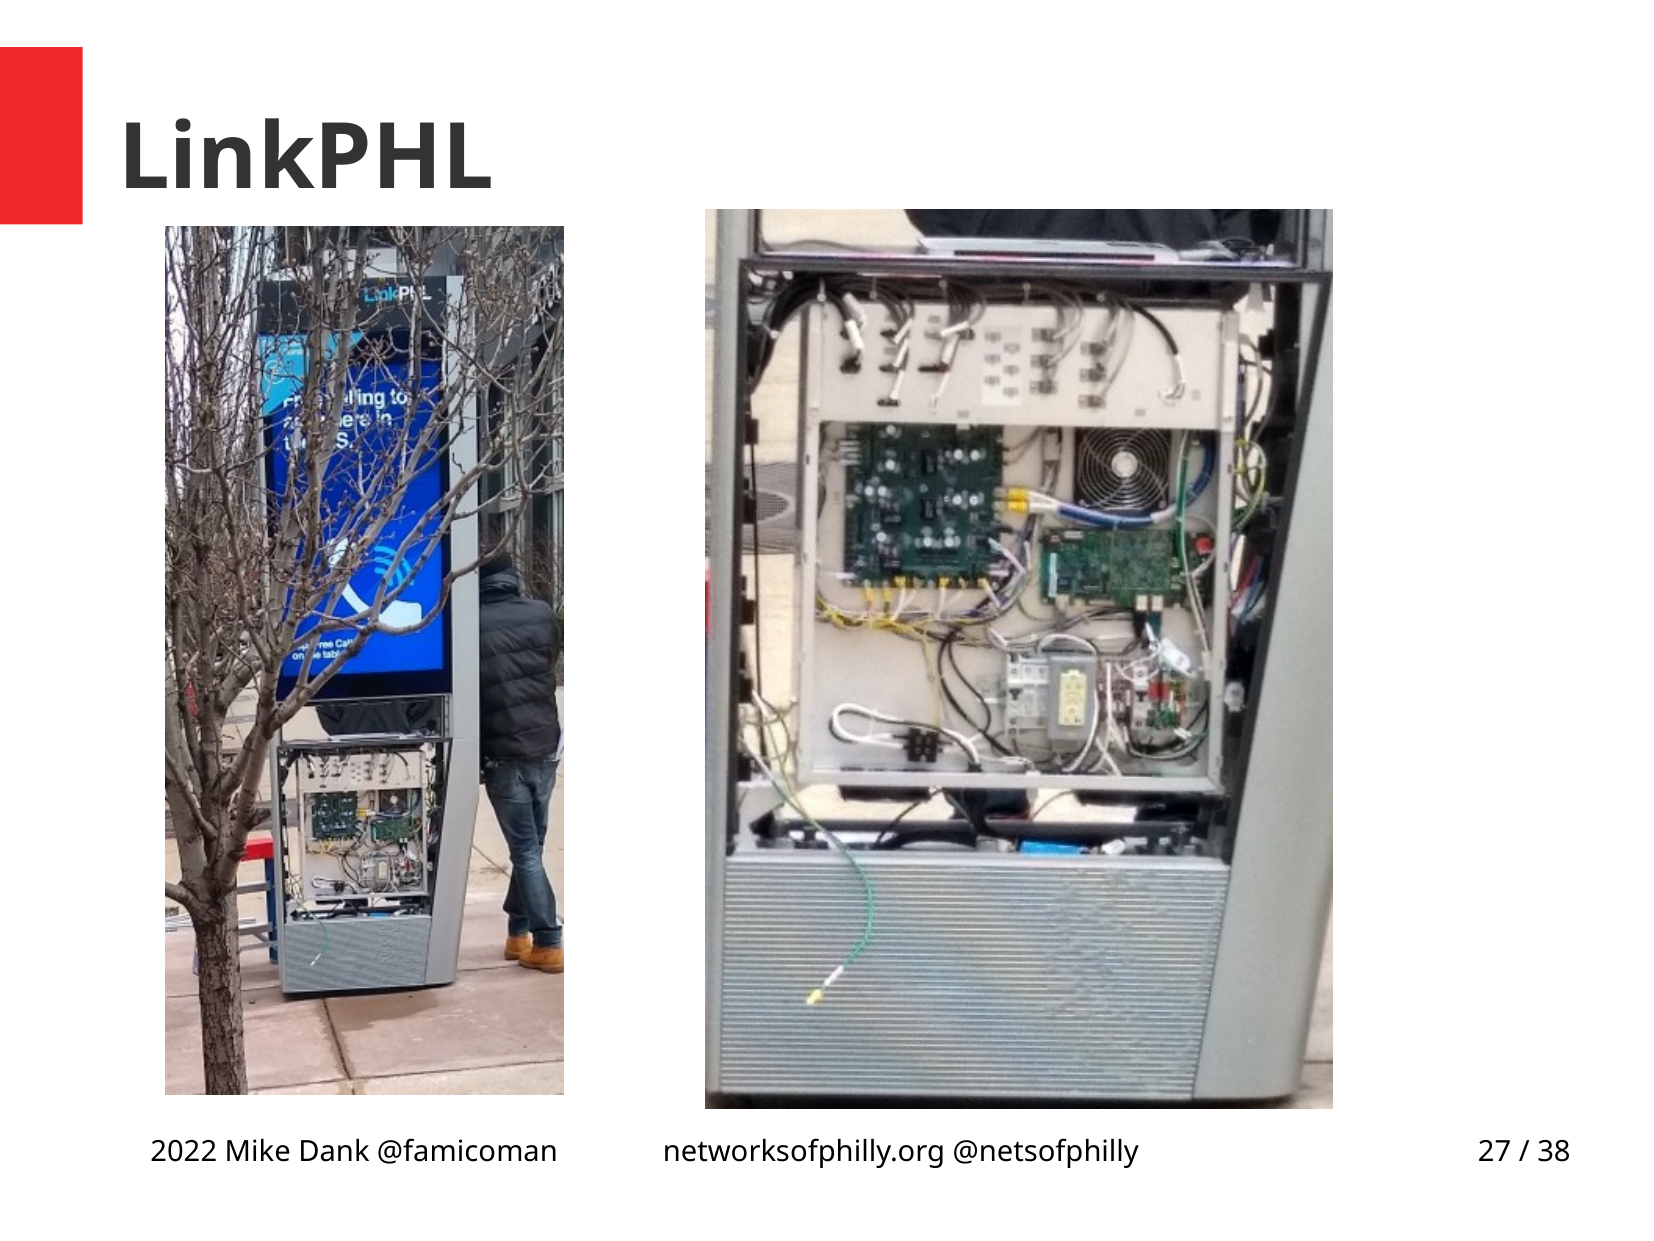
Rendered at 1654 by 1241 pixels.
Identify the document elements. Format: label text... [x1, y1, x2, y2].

picture [165, 226, 564, 1096]
picture [705, 209, 1333, 1109]
title LinkPHL [118, 49, 1571, 257]
